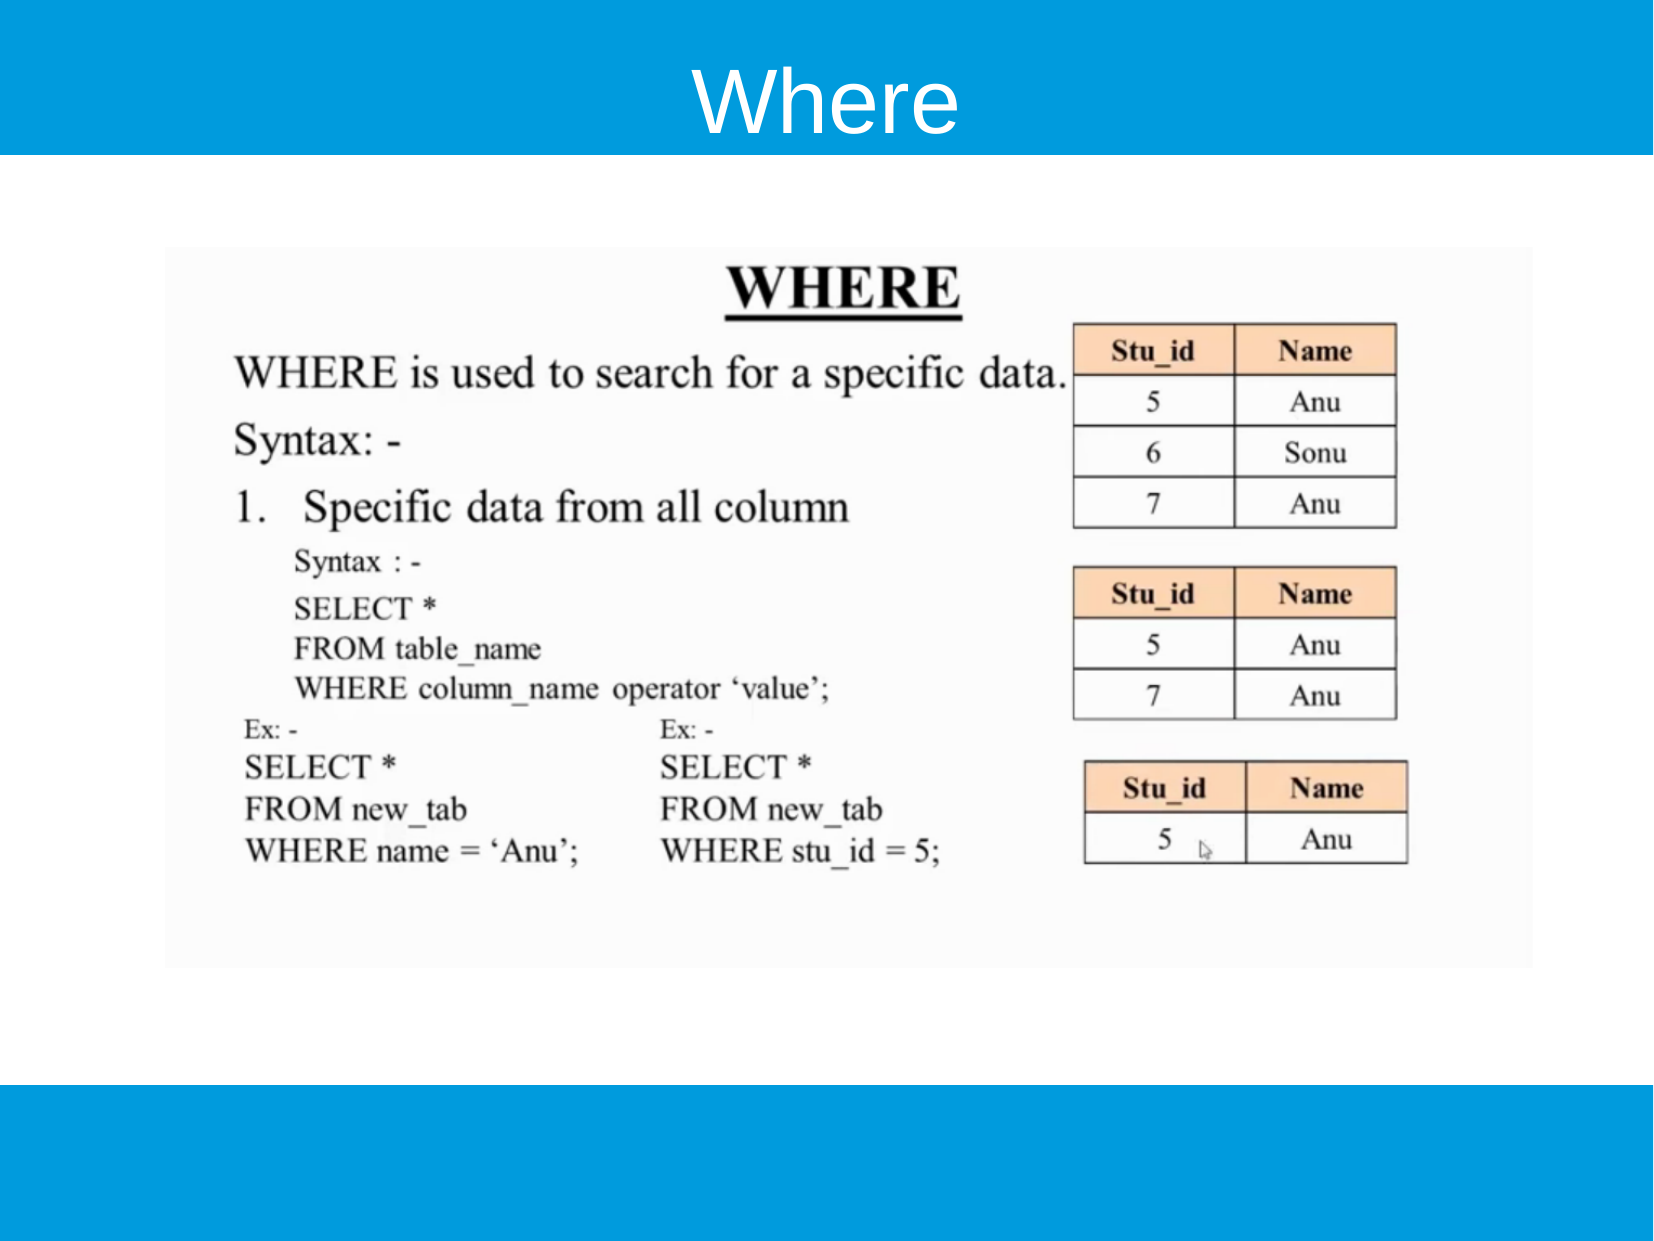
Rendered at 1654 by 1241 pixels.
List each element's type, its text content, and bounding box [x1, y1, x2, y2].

picture [165, 247, 1533, 968]
title Where [82, 49, 1571, 155]
